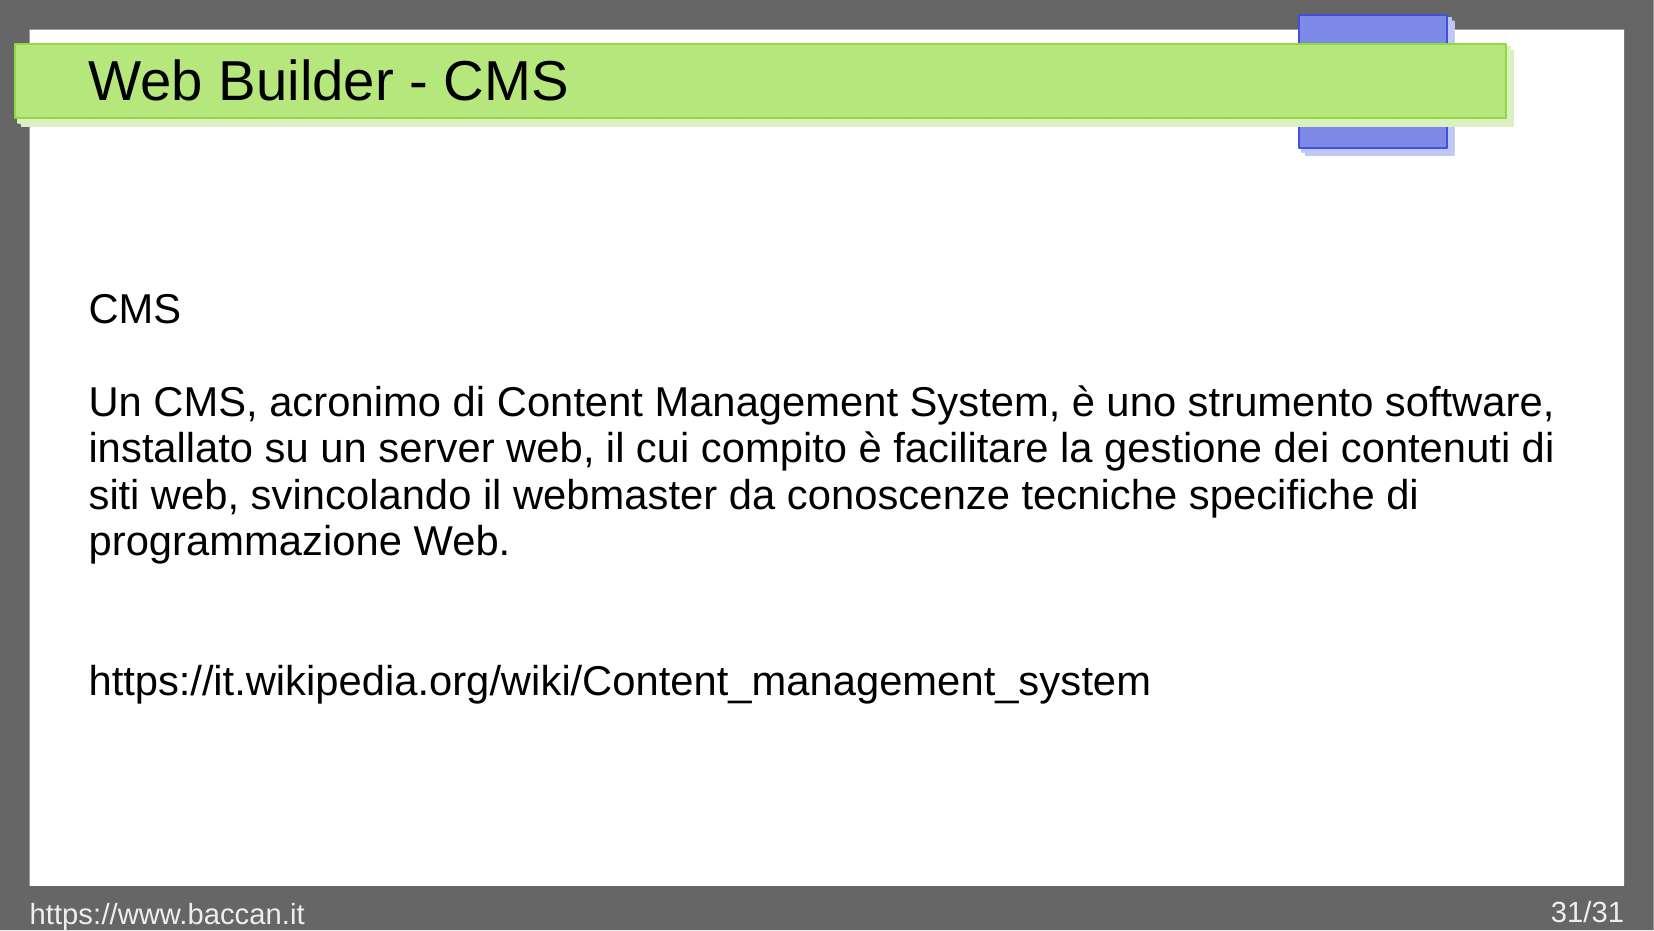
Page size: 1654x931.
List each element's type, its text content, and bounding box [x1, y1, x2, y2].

title Web Builder - CMS [88, 44, 1506, 119]
text_box CMS Un CMS, acronimo di Content Management System, è uno strumento software, installato su un server web, il cui compito è facilitare la gestione dei contenuti di siti web, svincolando il webmaster da conoscenze tecniche specifiche di programmazione Web. https://it.wikipedia.org/wiki/Content_management_system [88, 169, 1565, 821]
